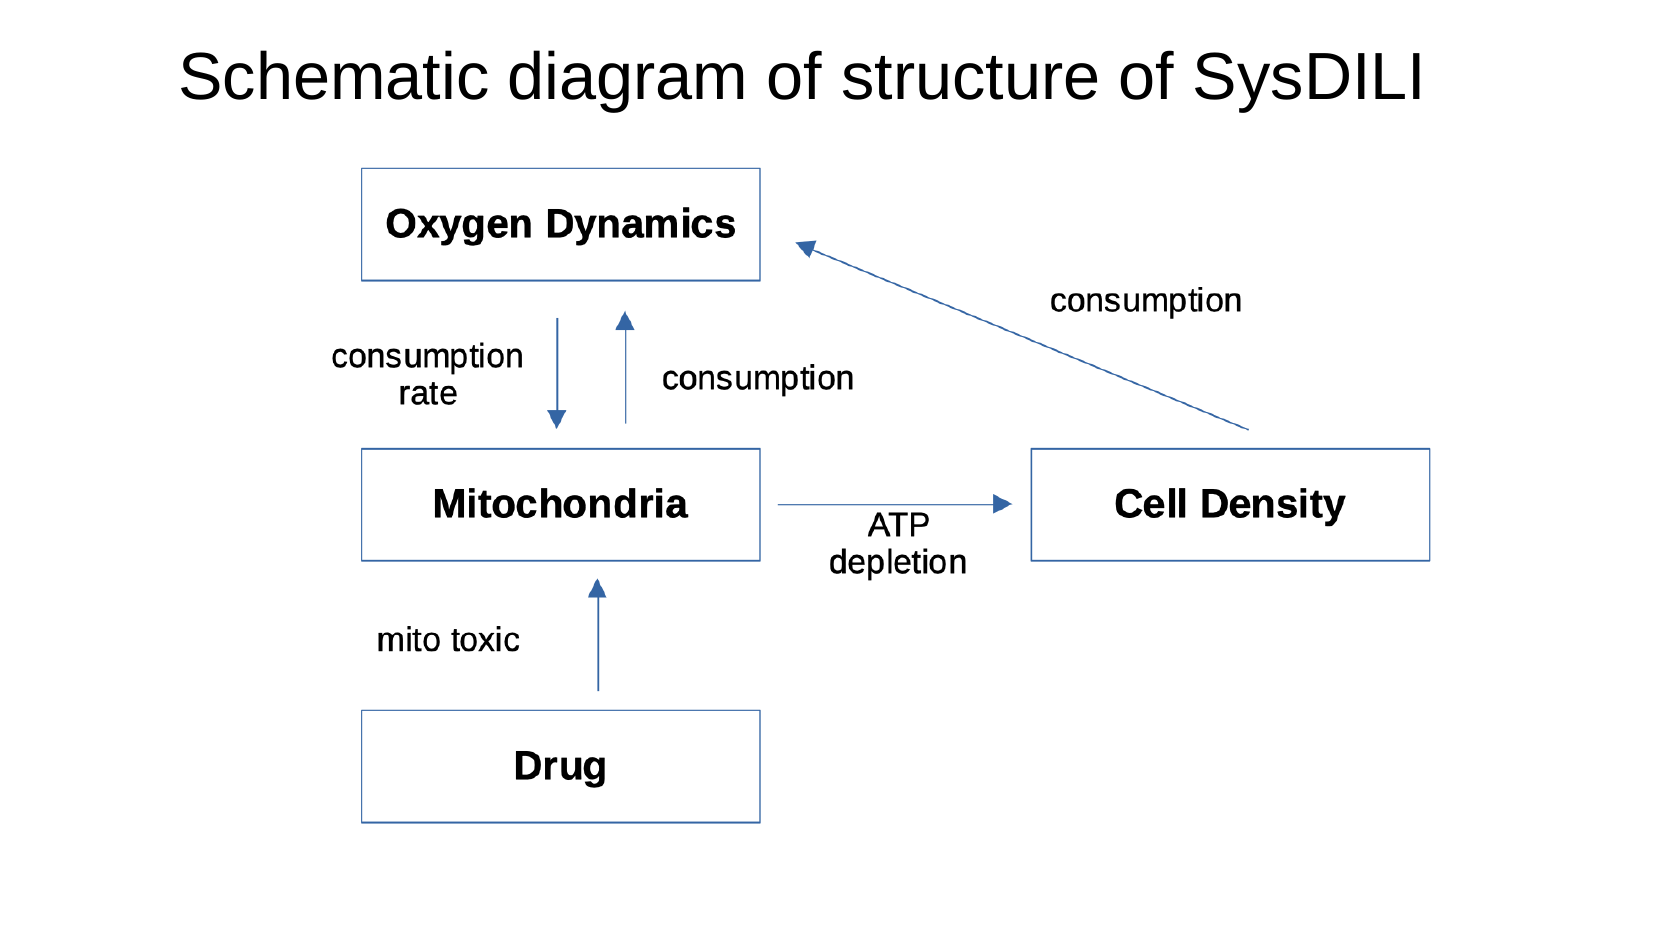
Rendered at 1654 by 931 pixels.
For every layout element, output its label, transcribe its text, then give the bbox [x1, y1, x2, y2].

title Schematic diagram of structure of SysDILI [0, 0, 1654, 154]
picture [324, 154, 1451, 841]
